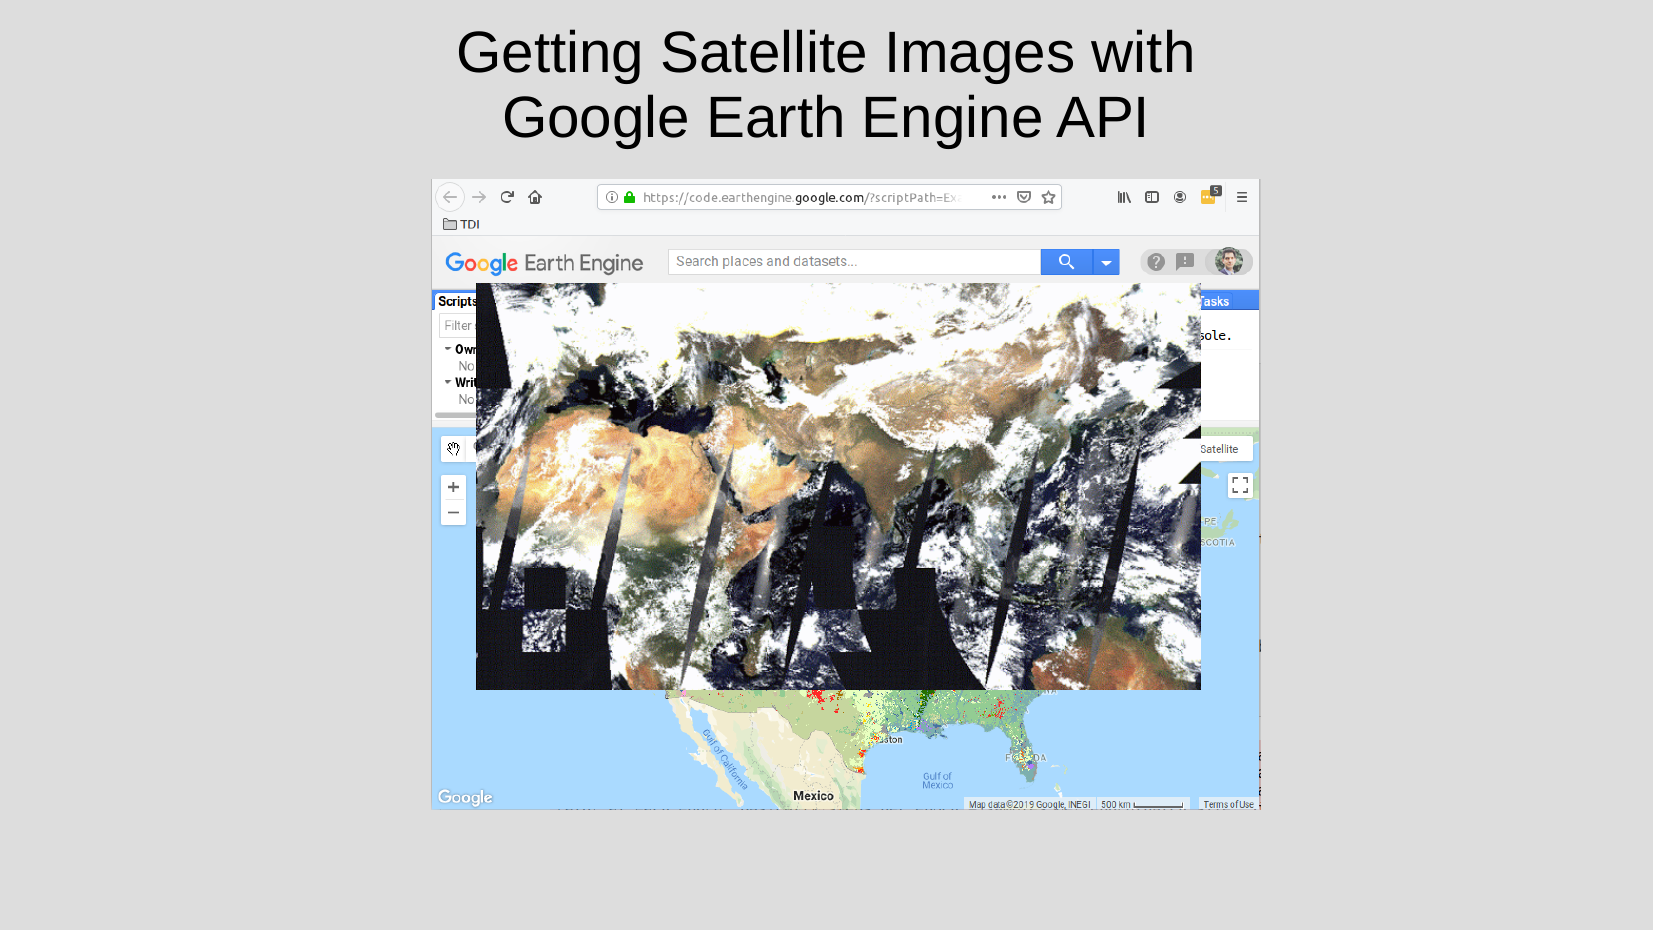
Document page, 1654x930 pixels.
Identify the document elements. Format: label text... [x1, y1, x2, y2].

title Getting Satellite Images with Google Earth Engine API [82, 7, 1571, 163]
picture [431, 179, 1261, 811]
